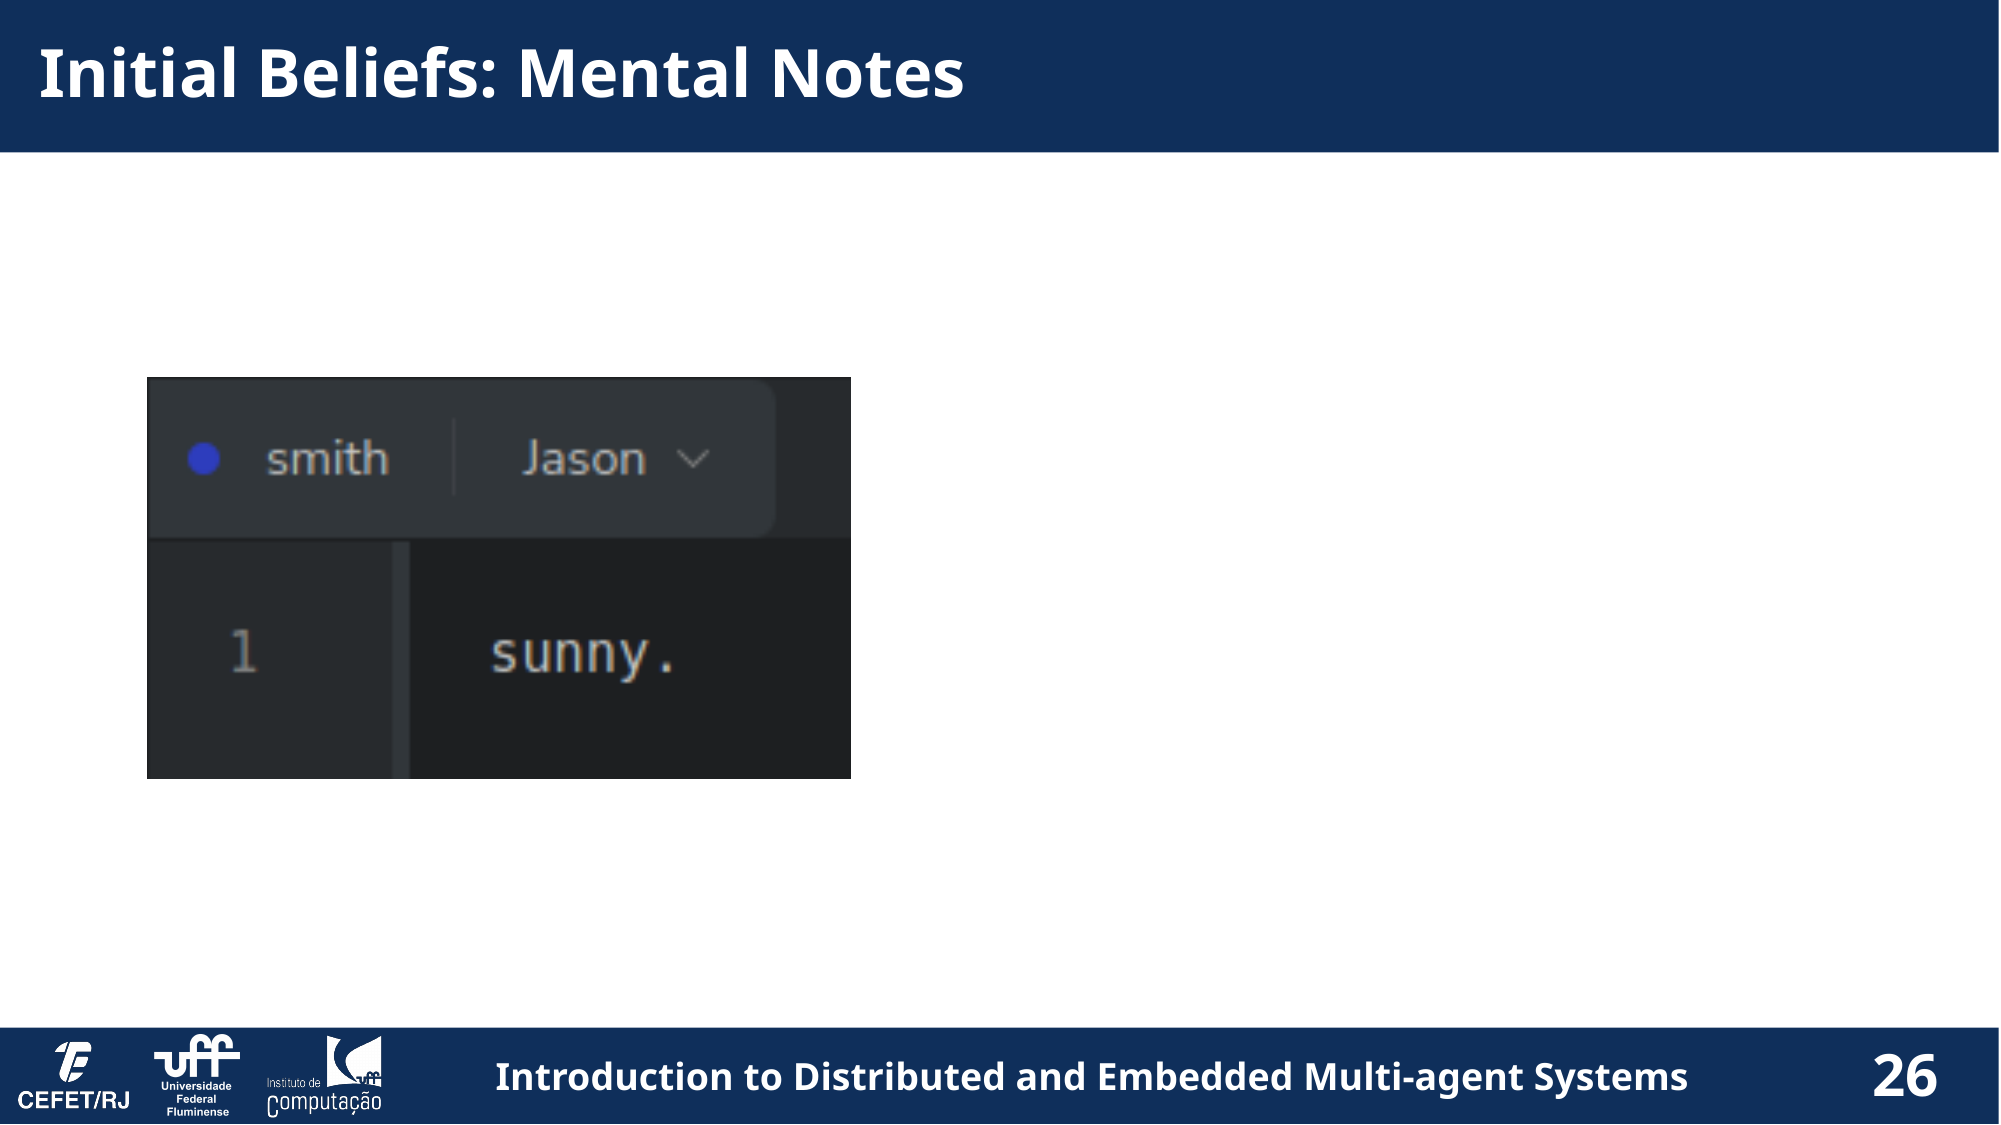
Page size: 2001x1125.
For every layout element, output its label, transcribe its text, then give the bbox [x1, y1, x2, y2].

picture [147, 377, 851, 779]
picture [18, 1021, 129, 1125]
text_box Initial Beliefs: Mental Notes [25, 23, 1999, 119]
picture [265, 1033, 383, 1118]
picture [153, 1033, 241, 1121]
